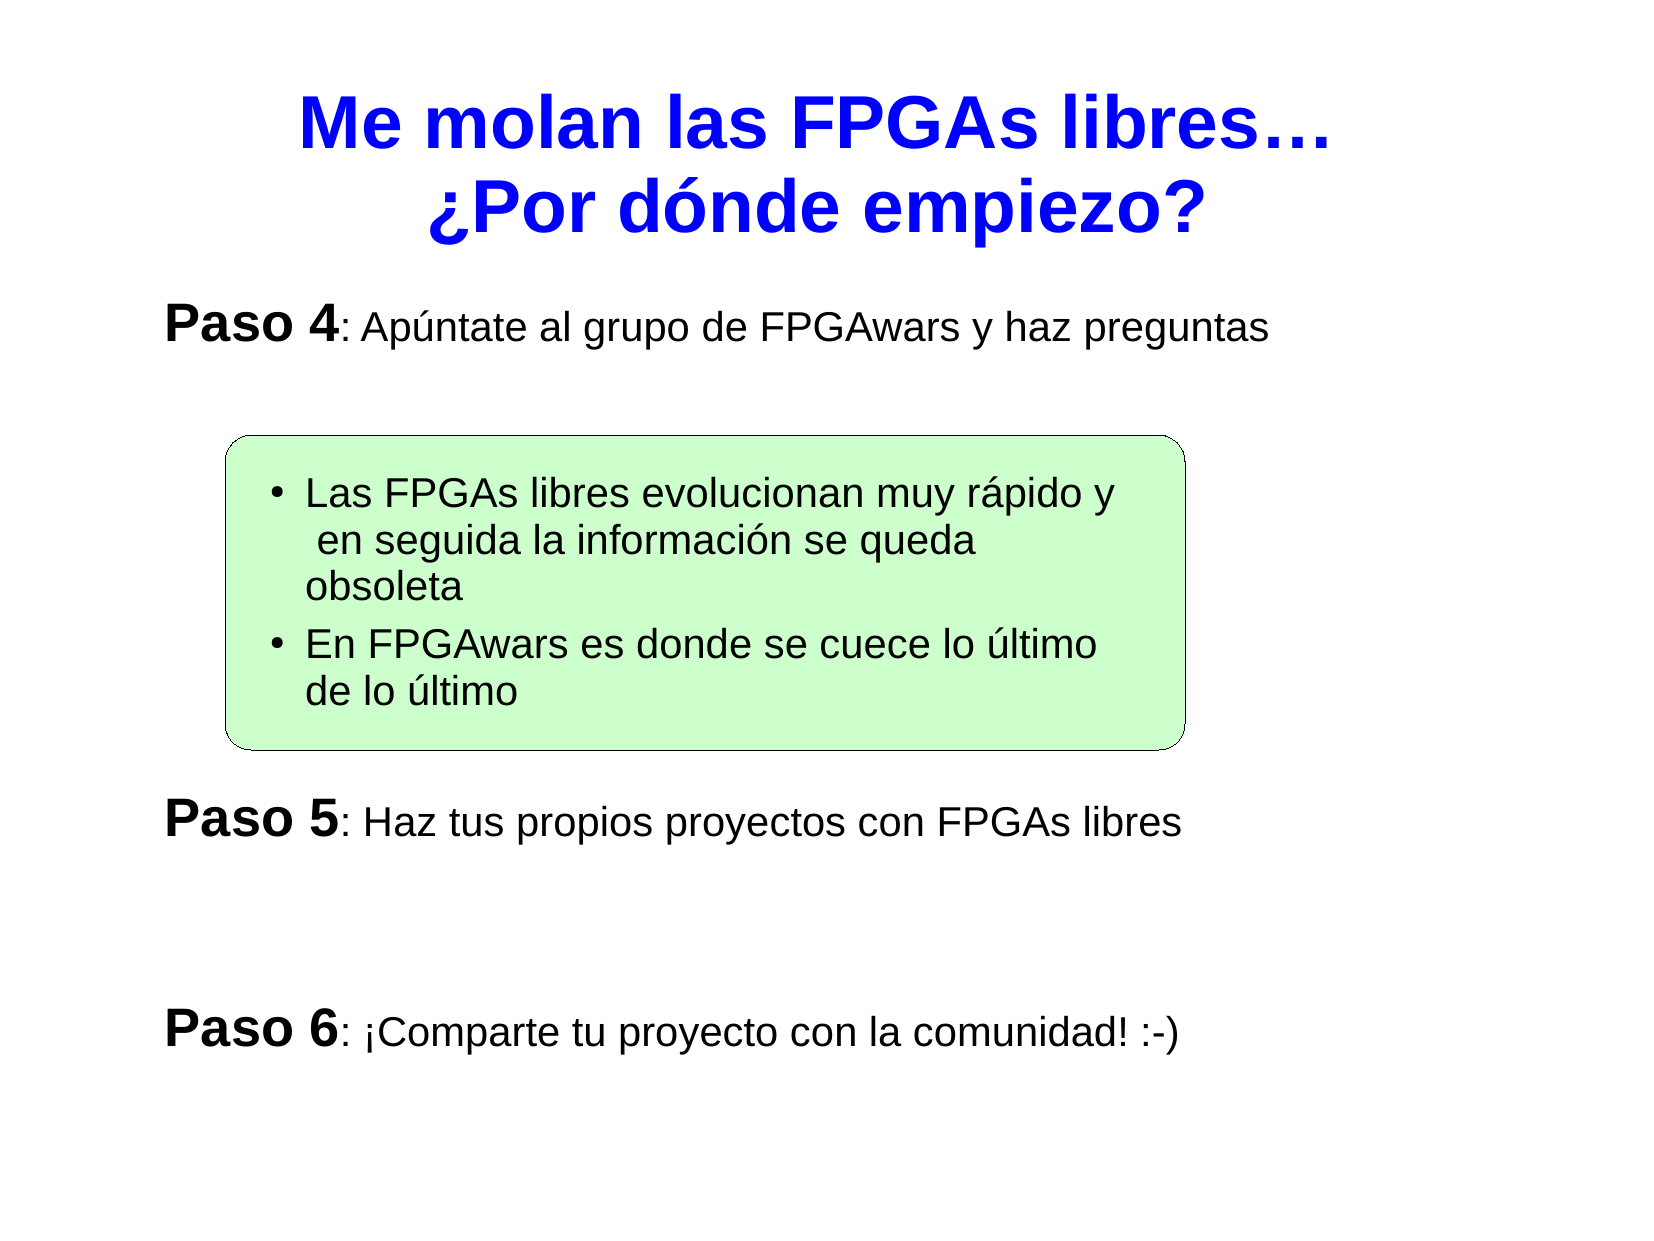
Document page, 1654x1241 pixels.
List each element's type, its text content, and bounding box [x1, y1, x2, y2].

text_box [225, 435, 1186, 751]
text_box Paso 5: Haz tus propios proyectos con FPGAs libres [150, 780, 1486, 902]
text_box Me molan las FPGAs libres… ¿Por dónde empiezo? [90, 73, 1546, 257]
text_box Las FPGAs libres evolucionan muy rápido y en seguida la información se queda obsoleta En FPGAwars es donde se cuece lo último de lo último [255, 462, 1141, 780]
text_box Paso 4: Apúntate al grupo de FPGAwars y haz preguntas [150, 285, 1486, 407]
text_box Paso 6: ¡Comparte tu proyecto con la comunidad! :-) [150, 990, 1486, 1112]
